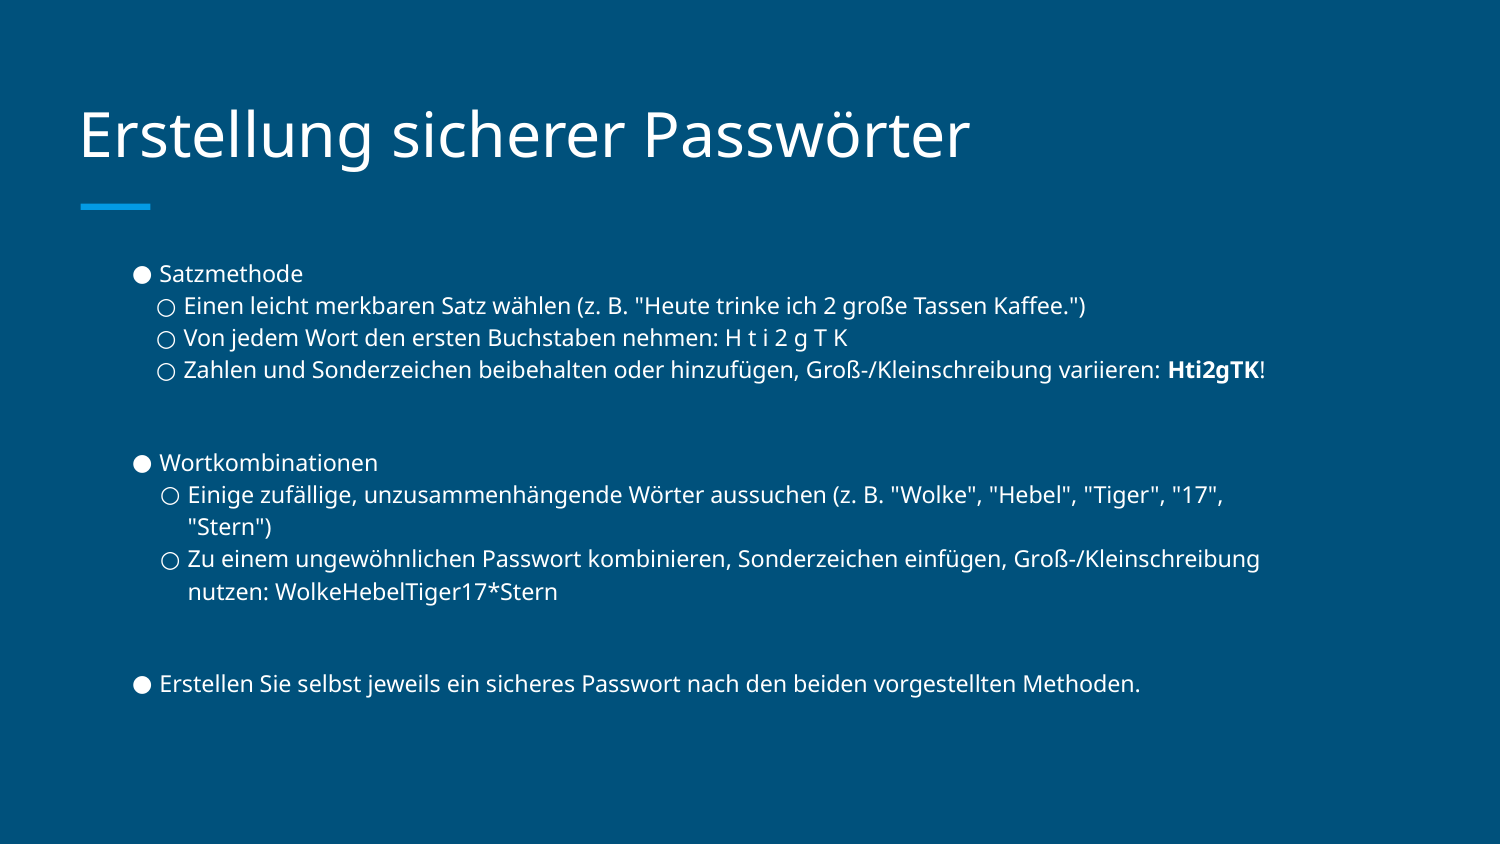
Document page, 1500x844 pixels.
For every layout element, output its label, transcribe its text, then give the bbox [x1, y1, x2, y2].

title Erstellung sicherer Passwörter [63, 72, 1437, 185]
list Satzmethode Einen leicht merkbaren Satz wählen (z. B. "Heute trinke ich 2 große Tassen Kaffee.") Von jedem Wort den ersten Buchstaben nehmen: H t i 2 g T K Zahlen und Sonderzeichen beibehalten oder hinzufügen, Groß-/Kleinschreibung variieren: Hti2gTK! Wortkombinationen Einige zufällige, unzusammenhängende Wörter aussuchen (z. B. "Wolke", "Hebel", "Tiger", "17", "Stern") Zu einem ungewöhnlichen Passwort kombinieren, Sonderzeichen einfügen, Groß-/Kleinschreibung nutzen: WolkeHebelTiger17*Stern Erstellen Sie selbst jeweils ein sicheres Passwort nach den beiden vorgestellten Methoden. [102, 239, 1282, 745]
